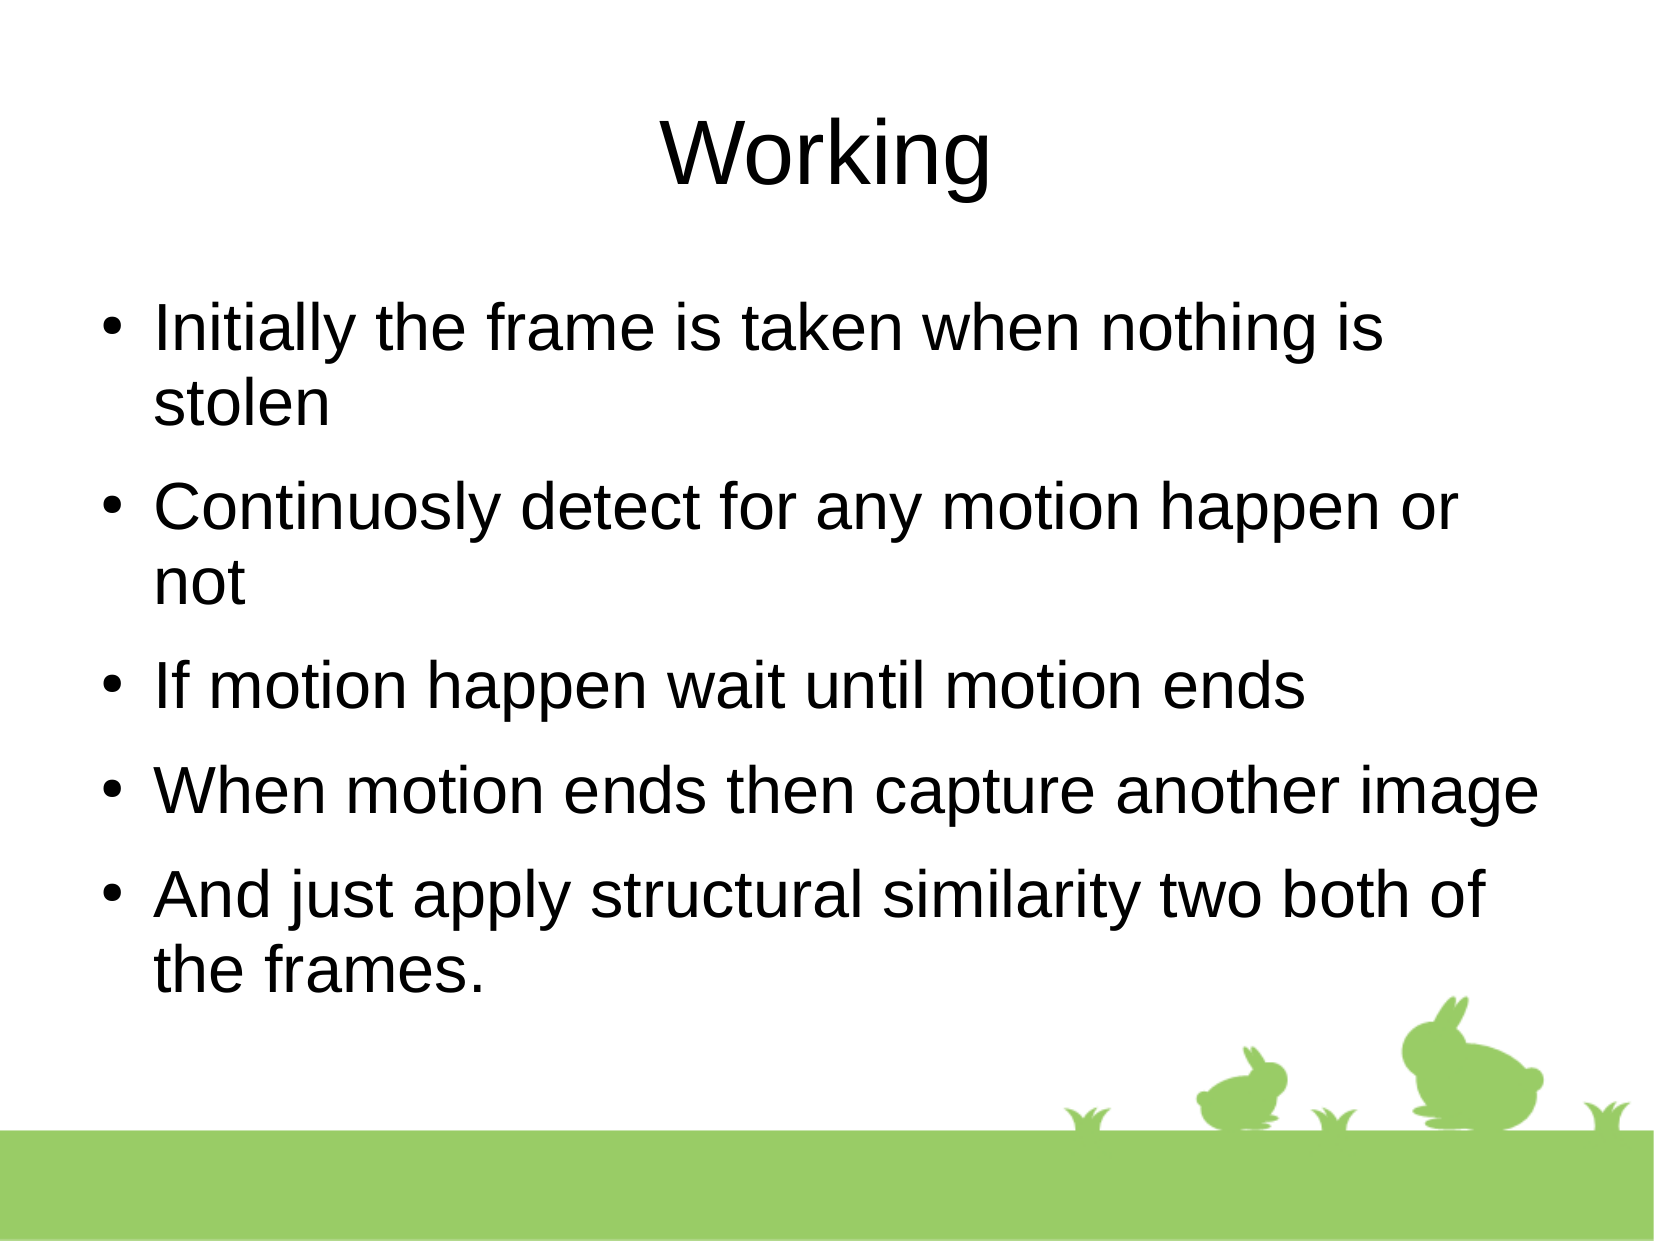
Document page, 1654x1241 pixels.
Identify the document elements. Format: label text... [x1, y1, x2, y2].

list Initially the frame is taken when nothing is stolen Continuosly detect for any motion happen or not If motion happen wait until motion ends When motion ends then capture another image And just apply structural similarity two both of the frames. [82, 290, 1571, 1010]
title Working [82, 49, 1571, 257]
picture [0, 0, 1654, 1241]
